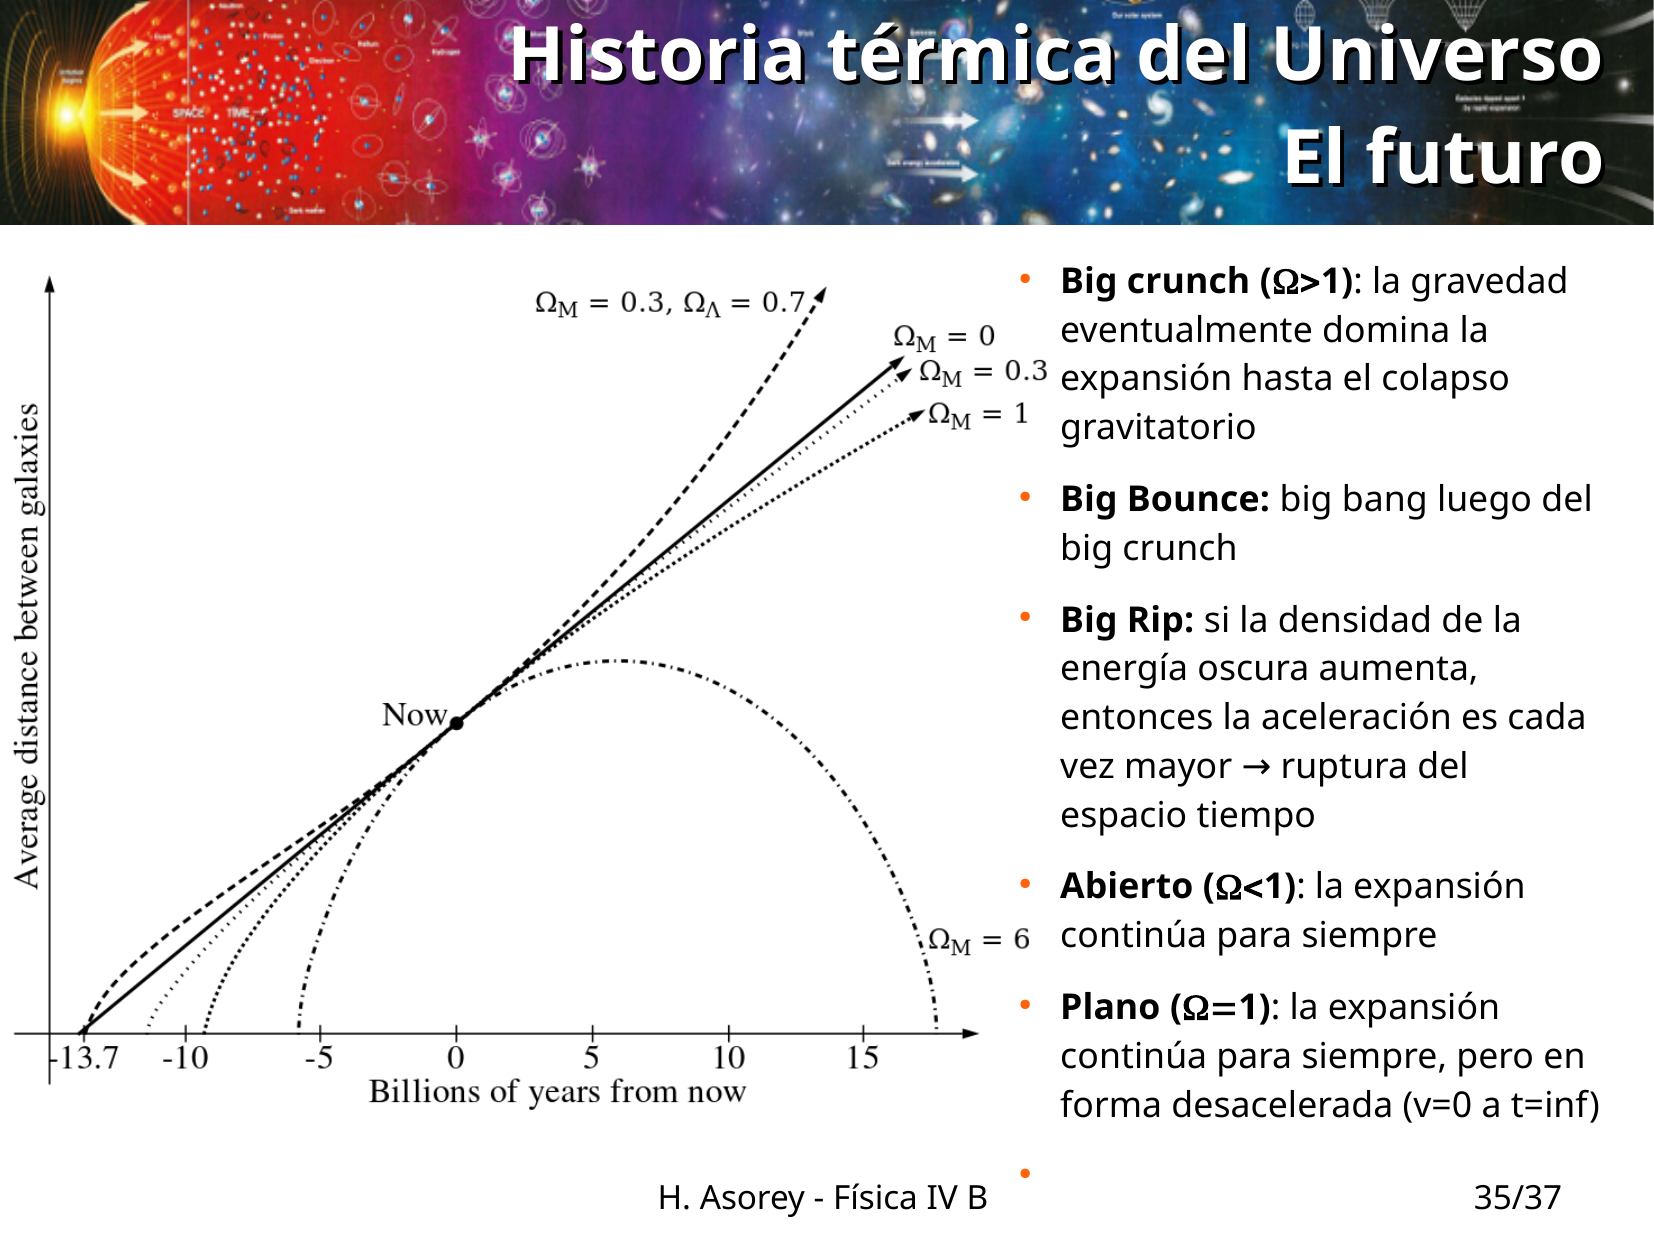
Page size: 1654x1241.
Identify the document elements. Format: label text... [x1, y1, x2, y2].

title Historia térmica del Universo El futuro [45, 11, 1606, 195]
picture [0, 0, 1654, 225]
list Big crunch (W>1): la gravedad eventualmente domina la expansión hasta el colapso gravitatorio Big Bounce: big bang luego del big crunch Big Rip: si la densidad de la energía oscura aumenta, entonces la aceleración es cada vez mayor → ruptura del espacio tiempo Abierto (W<1): la expansión continúa para siempre Plano (W=1): la expansión continúa para siempre, pero en forma desacelerada (v=0 a t=inf) [1005, 255, 1606, 1156]
picture [0, 258, 1005, 1119]
